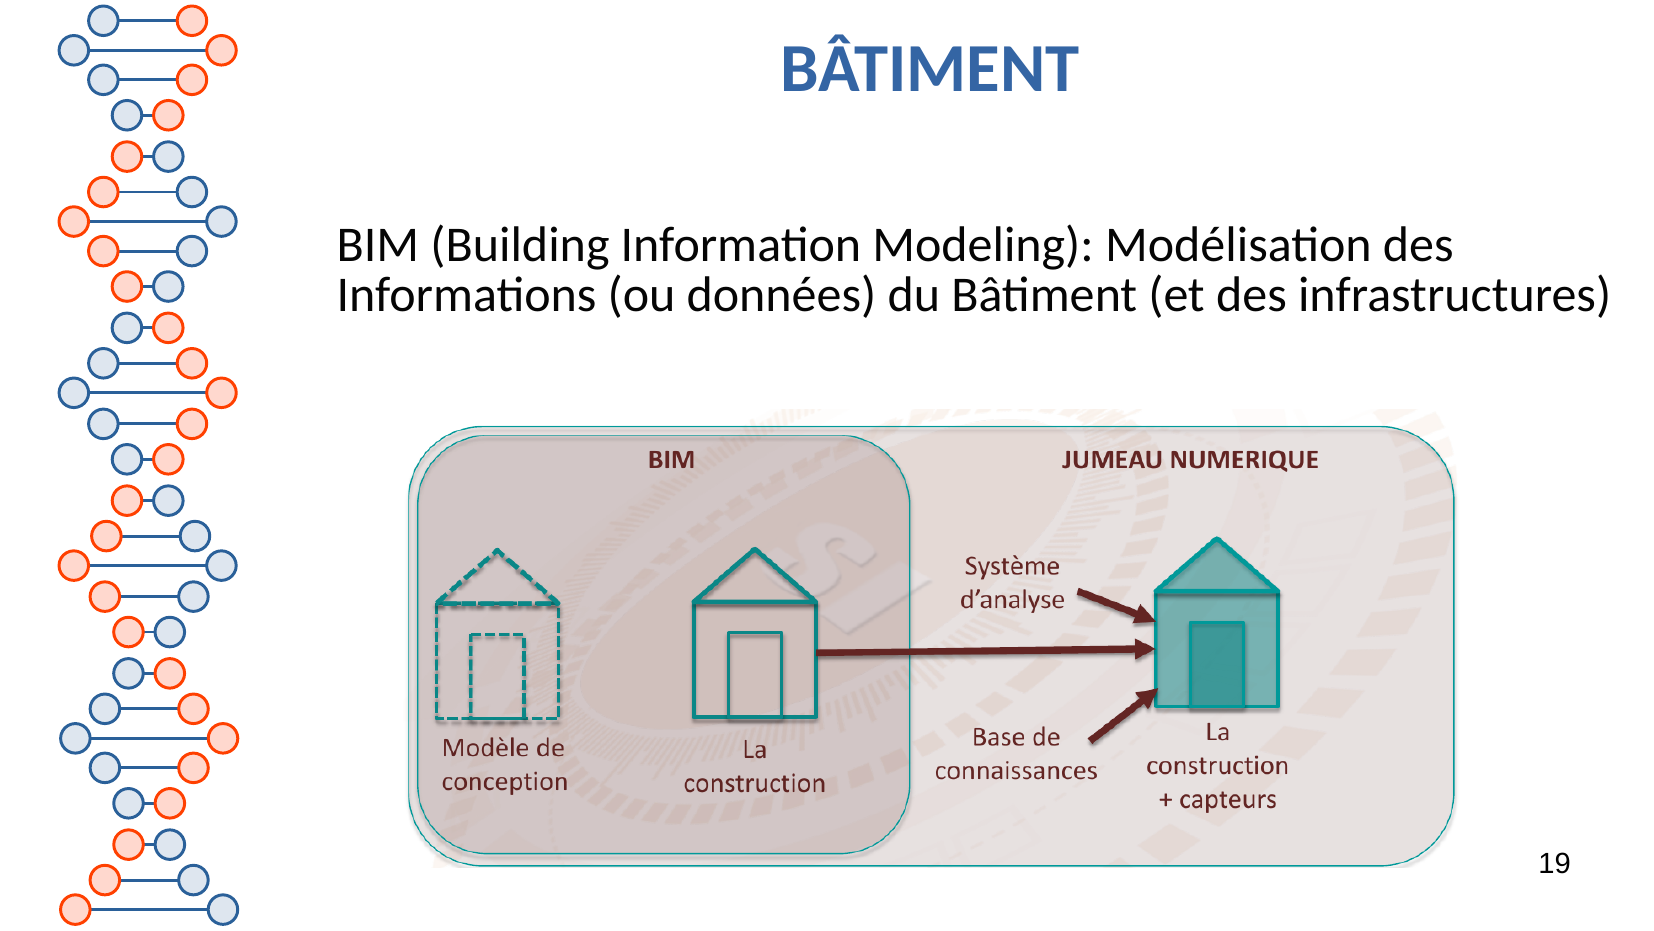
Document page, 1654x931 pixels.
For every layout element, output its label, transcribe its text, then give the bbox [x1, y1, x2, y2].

picture [403, 409, 1473, 868]
list BIM (Building Information Modeling): Modélisation des Informations (ou données) du Bâtiment (et des infrastructures) [265, 224, 1625, 764]
title BÂTIMENT [265, 35, 1595, 189]
